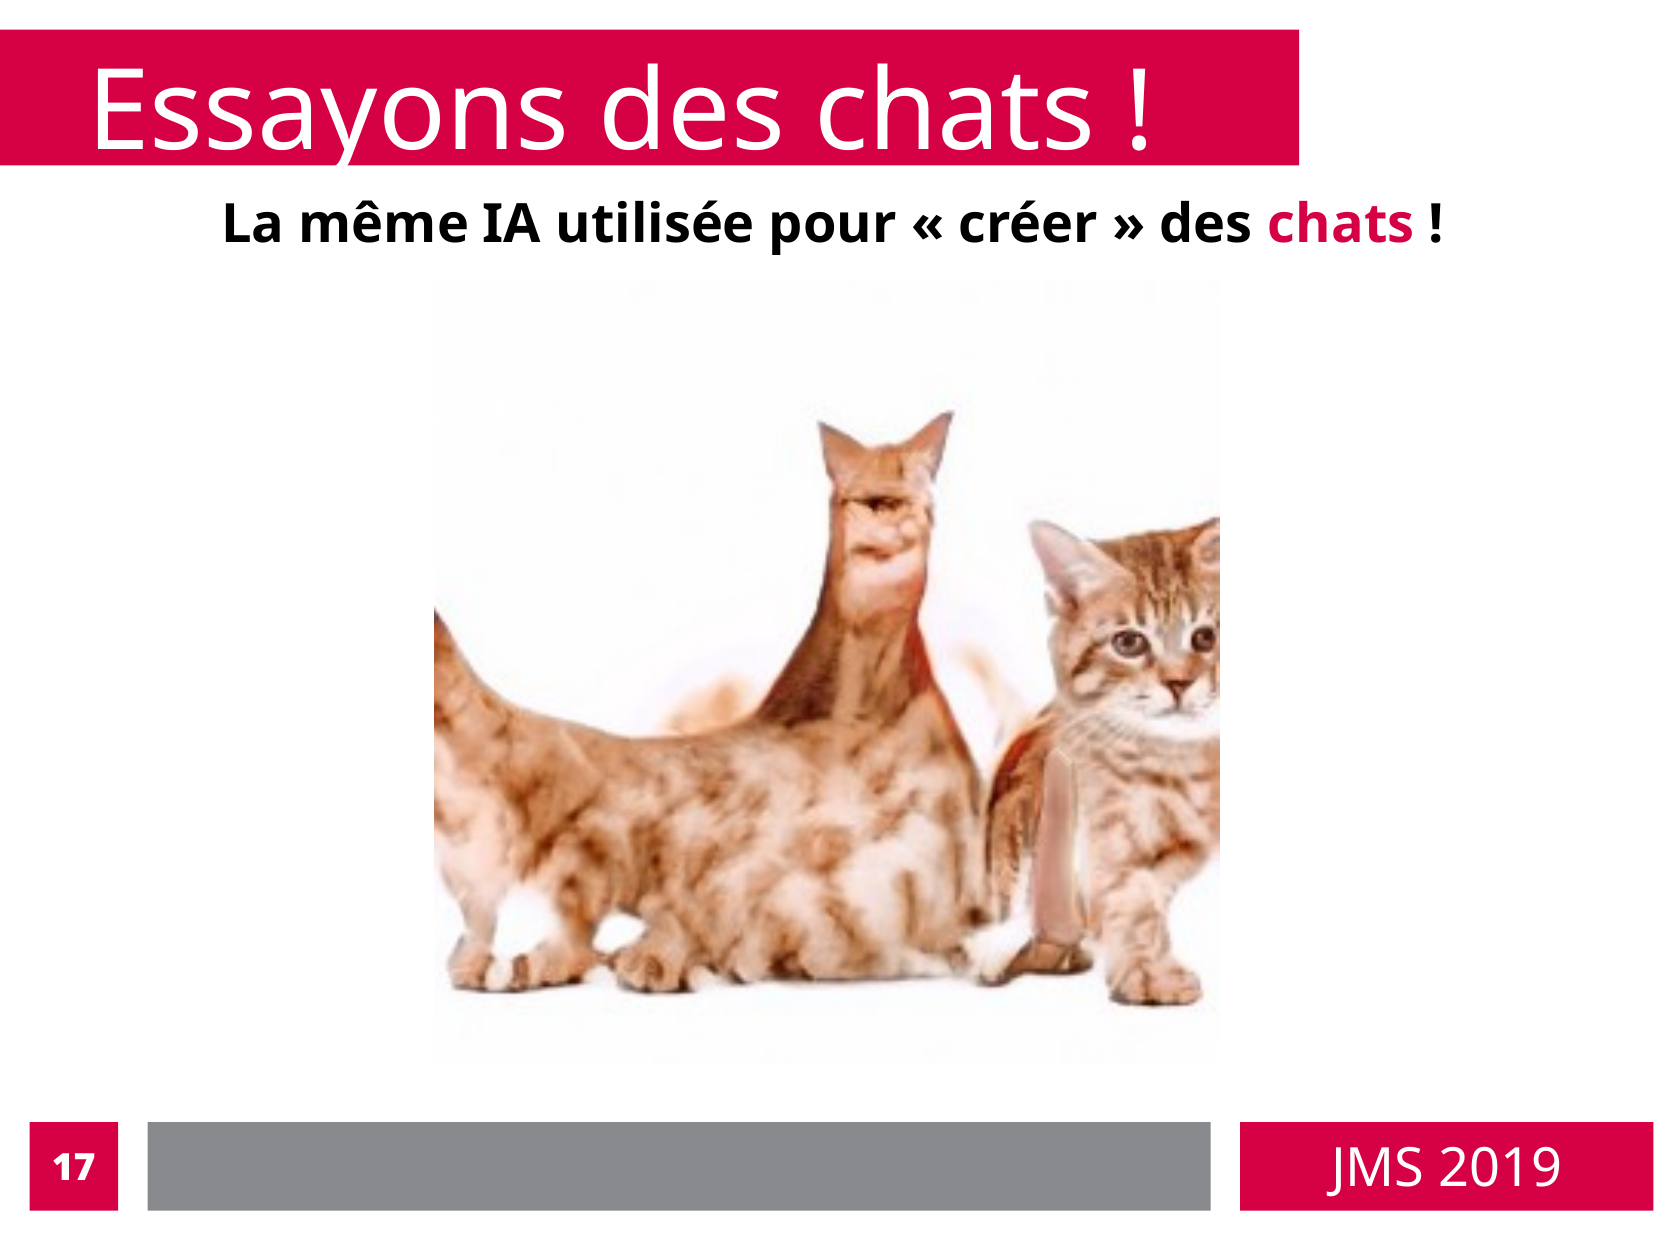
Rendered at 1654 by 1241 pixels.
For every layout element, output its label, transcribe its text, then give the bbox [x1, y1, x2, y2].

text_box La même IA utilisée pour « créer » des chats ! [94, 141, 1571, 302]
picture [434, 279, 1220, 1065]
title Essayons des chats ! [0, 29, 1229, 178]
